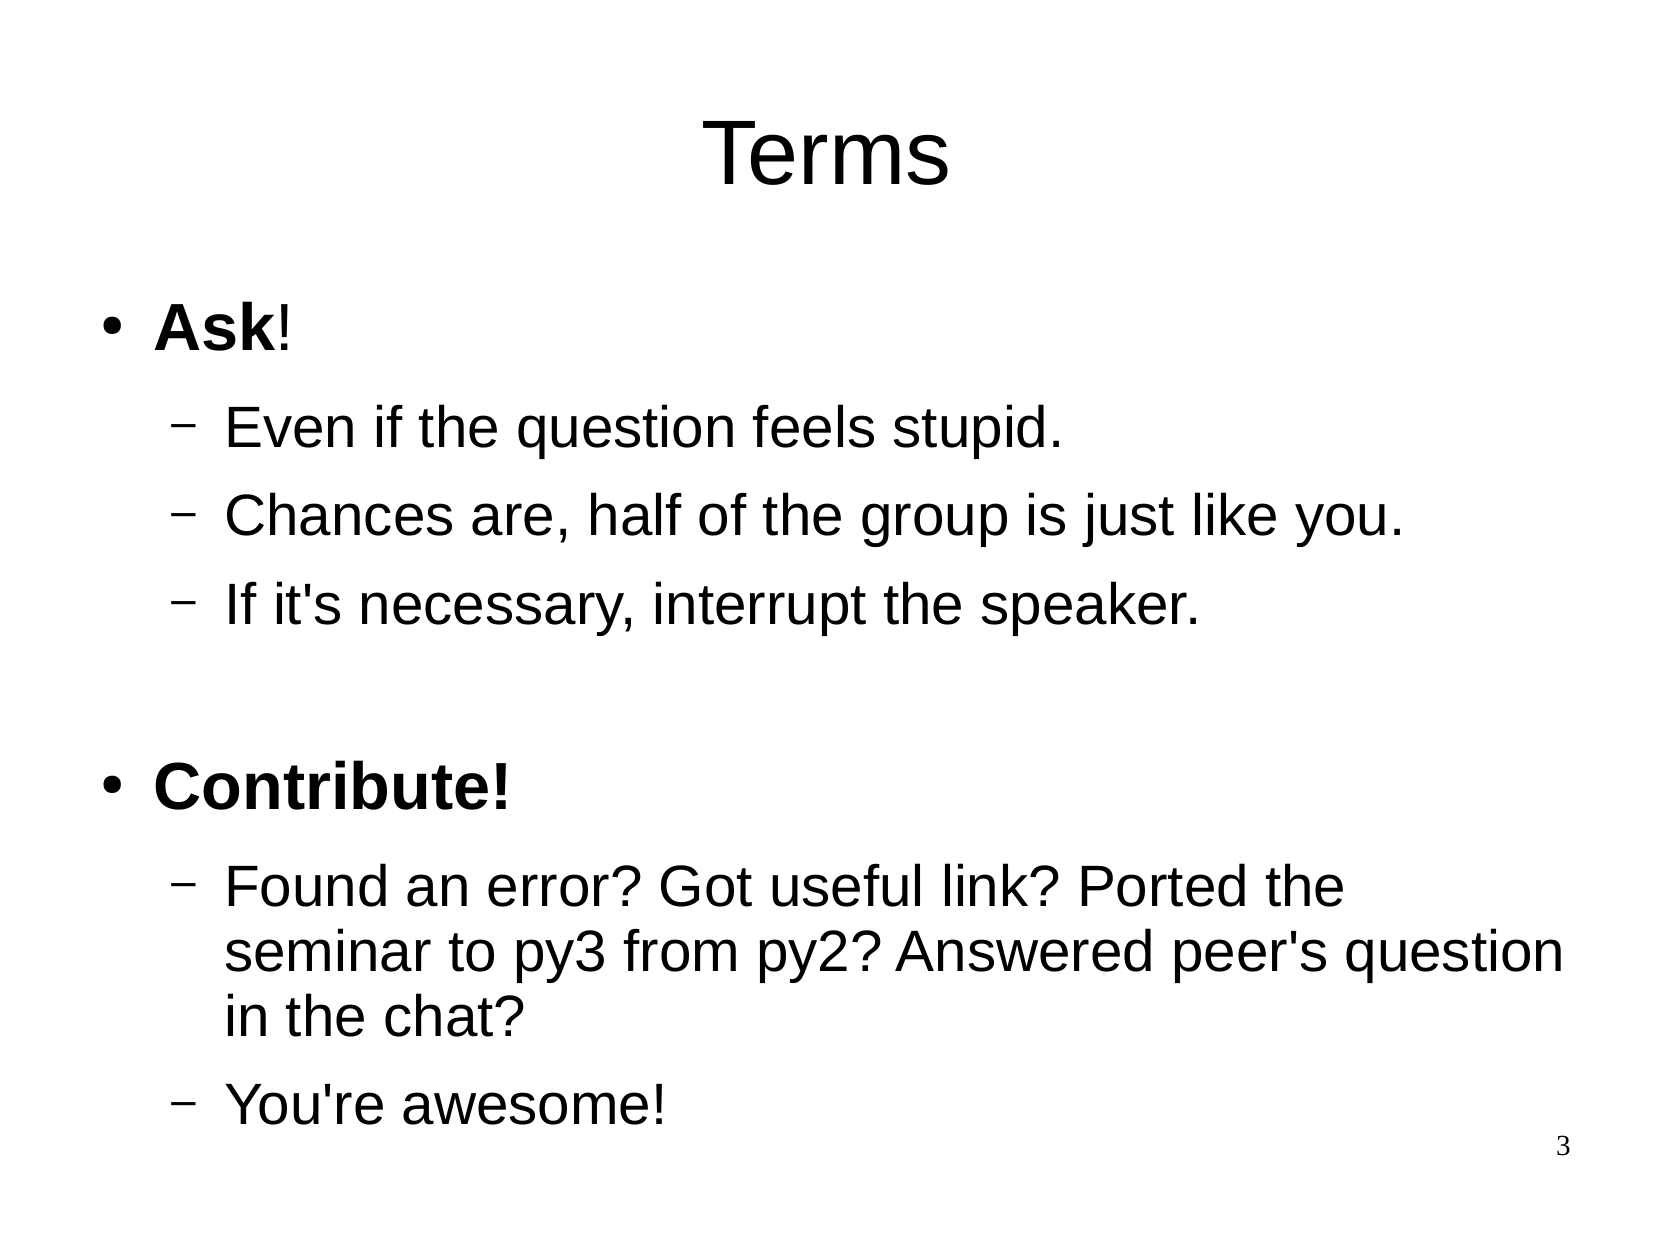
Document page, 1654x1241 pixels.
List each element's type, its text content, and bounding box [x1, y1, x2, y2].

title Terms [82, 49, 1571, 257]
list Ask! Even if the question feels stupid. Chances are, half of the group is just like you. If it's necessary, interrupt the speaker. Contribute! Found an error? Got useful link? Ported the seminar to py3 from py2? Answered peer's question in the chat? You're awesome! [82, 290, 1571, 1241]
